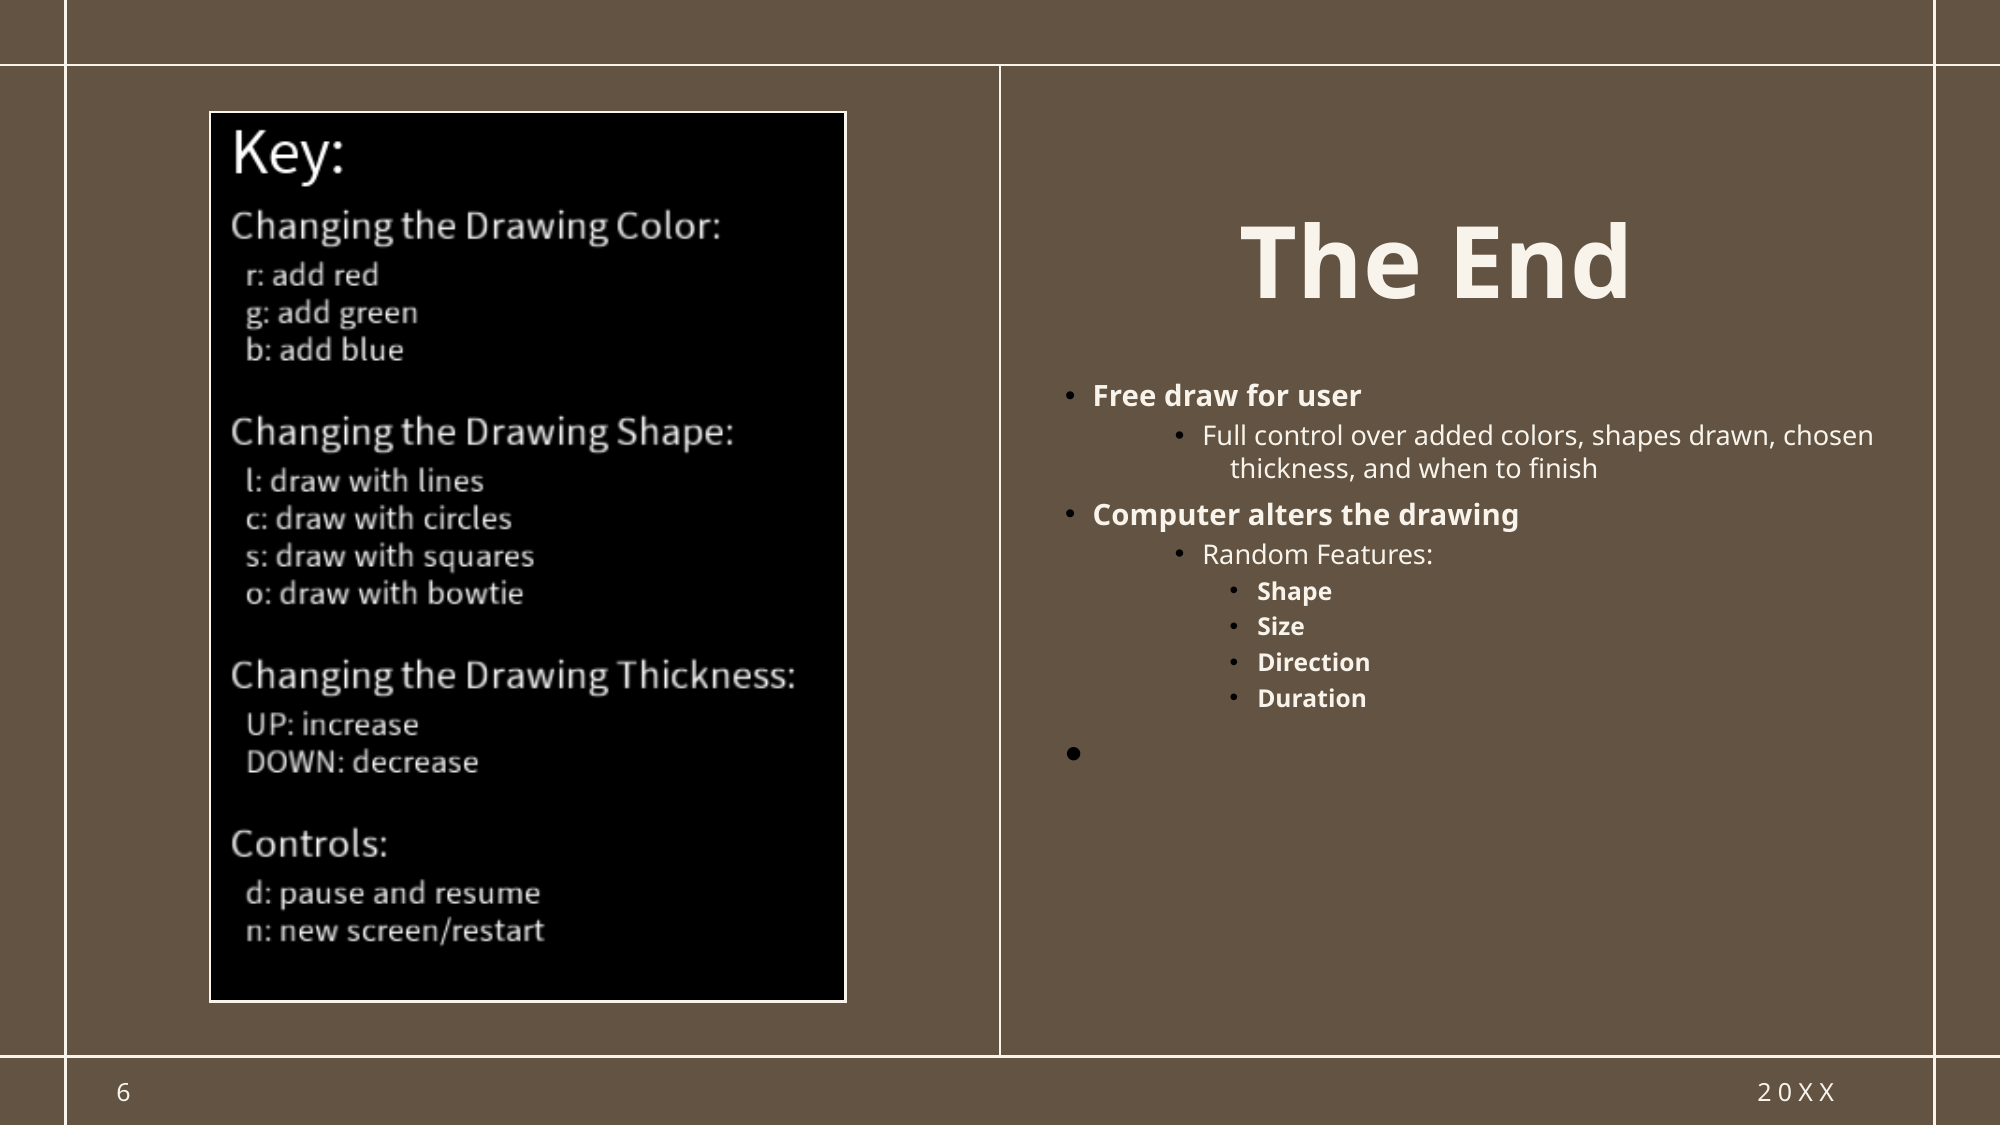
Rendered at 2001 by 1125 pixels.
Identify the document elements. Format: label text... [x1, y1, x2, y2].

text_box [101, 1069, 258, 1115]
picture [211, 113, 845, 1001]
list Free draw for user Full control over added colors, shapes drawn, chosen thickness, and when to finish Computer alters the drawing Random Features: Shape Size Direction Duration [1050, 369, 1899, 724]
title The End [1050, 131, 1824, 369]
text_box 20XX [1742, 1069, 1899, 1115]
